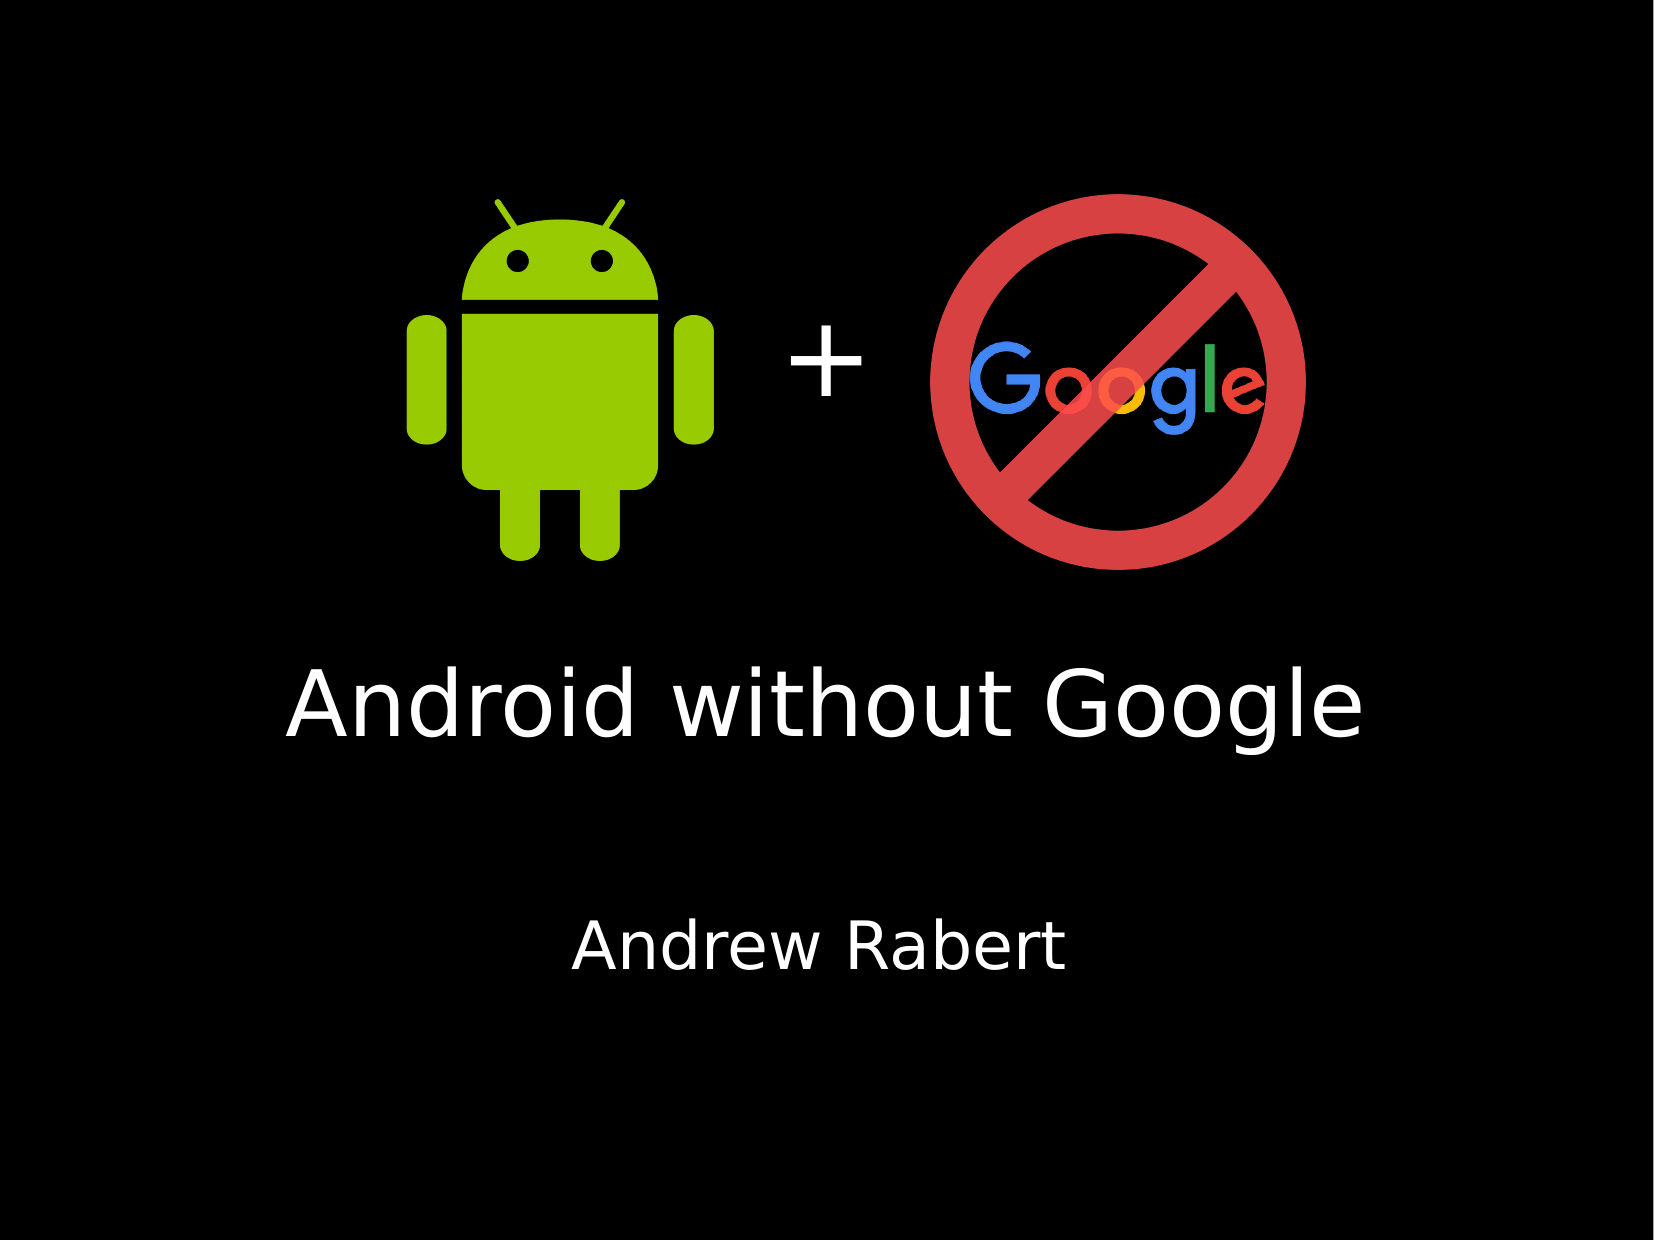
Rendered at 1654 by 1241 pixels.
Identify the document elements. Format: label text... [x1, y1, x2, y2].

picture [930, 195, 1306, 571]
picture [375, 194, 744, 564]
text_box + [764, 285, 889, 431]
text_box Android without Google [270, 643, 1383, 766]
text_box Andrew Rabert [556, 900, 1097, 993]
